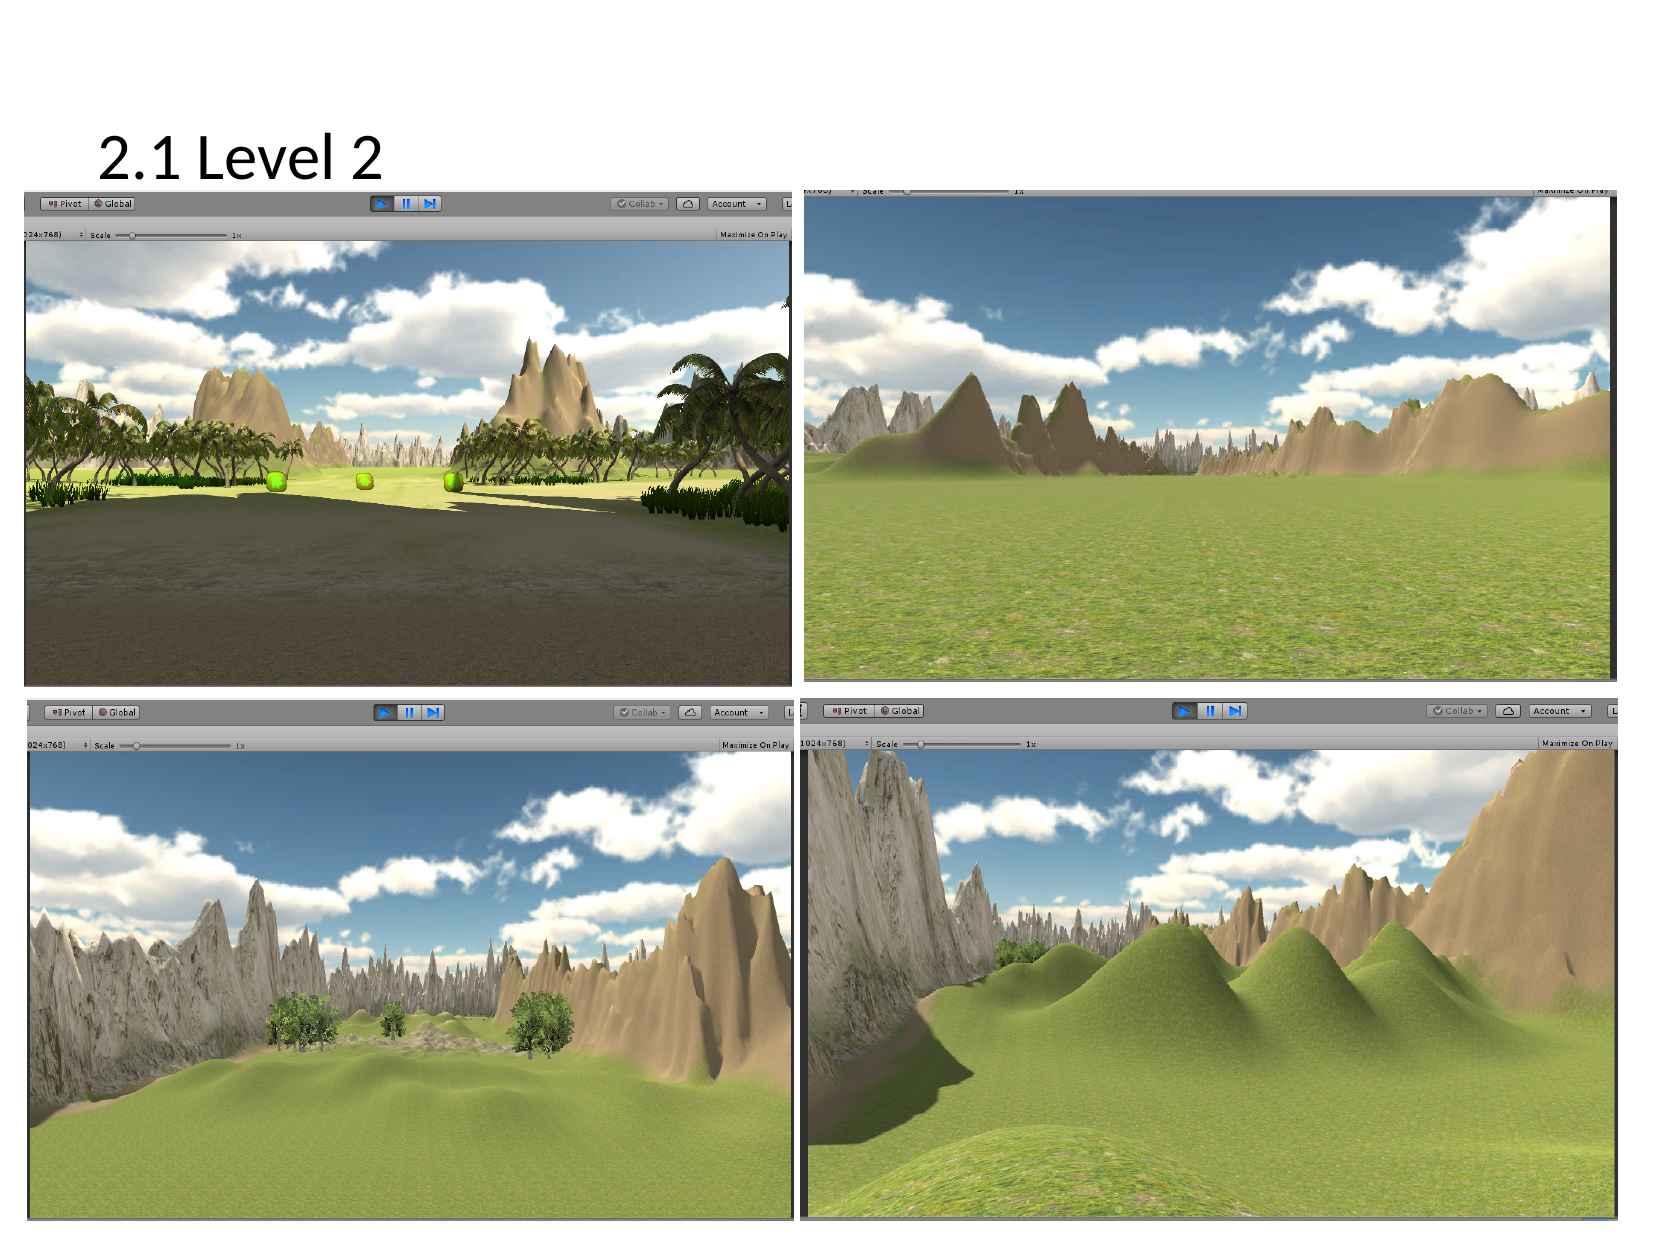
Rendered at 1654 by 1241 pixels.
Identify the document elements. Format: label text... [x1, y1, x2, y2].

picture [27, 698, 794, 1221]
picture [804, 190, 1617, 682]
picture [800, 698, 1618, 1221]
picture [24, 190, 792, 687]
title 2.1 Level 2 [82, 49, 1571, 257]
